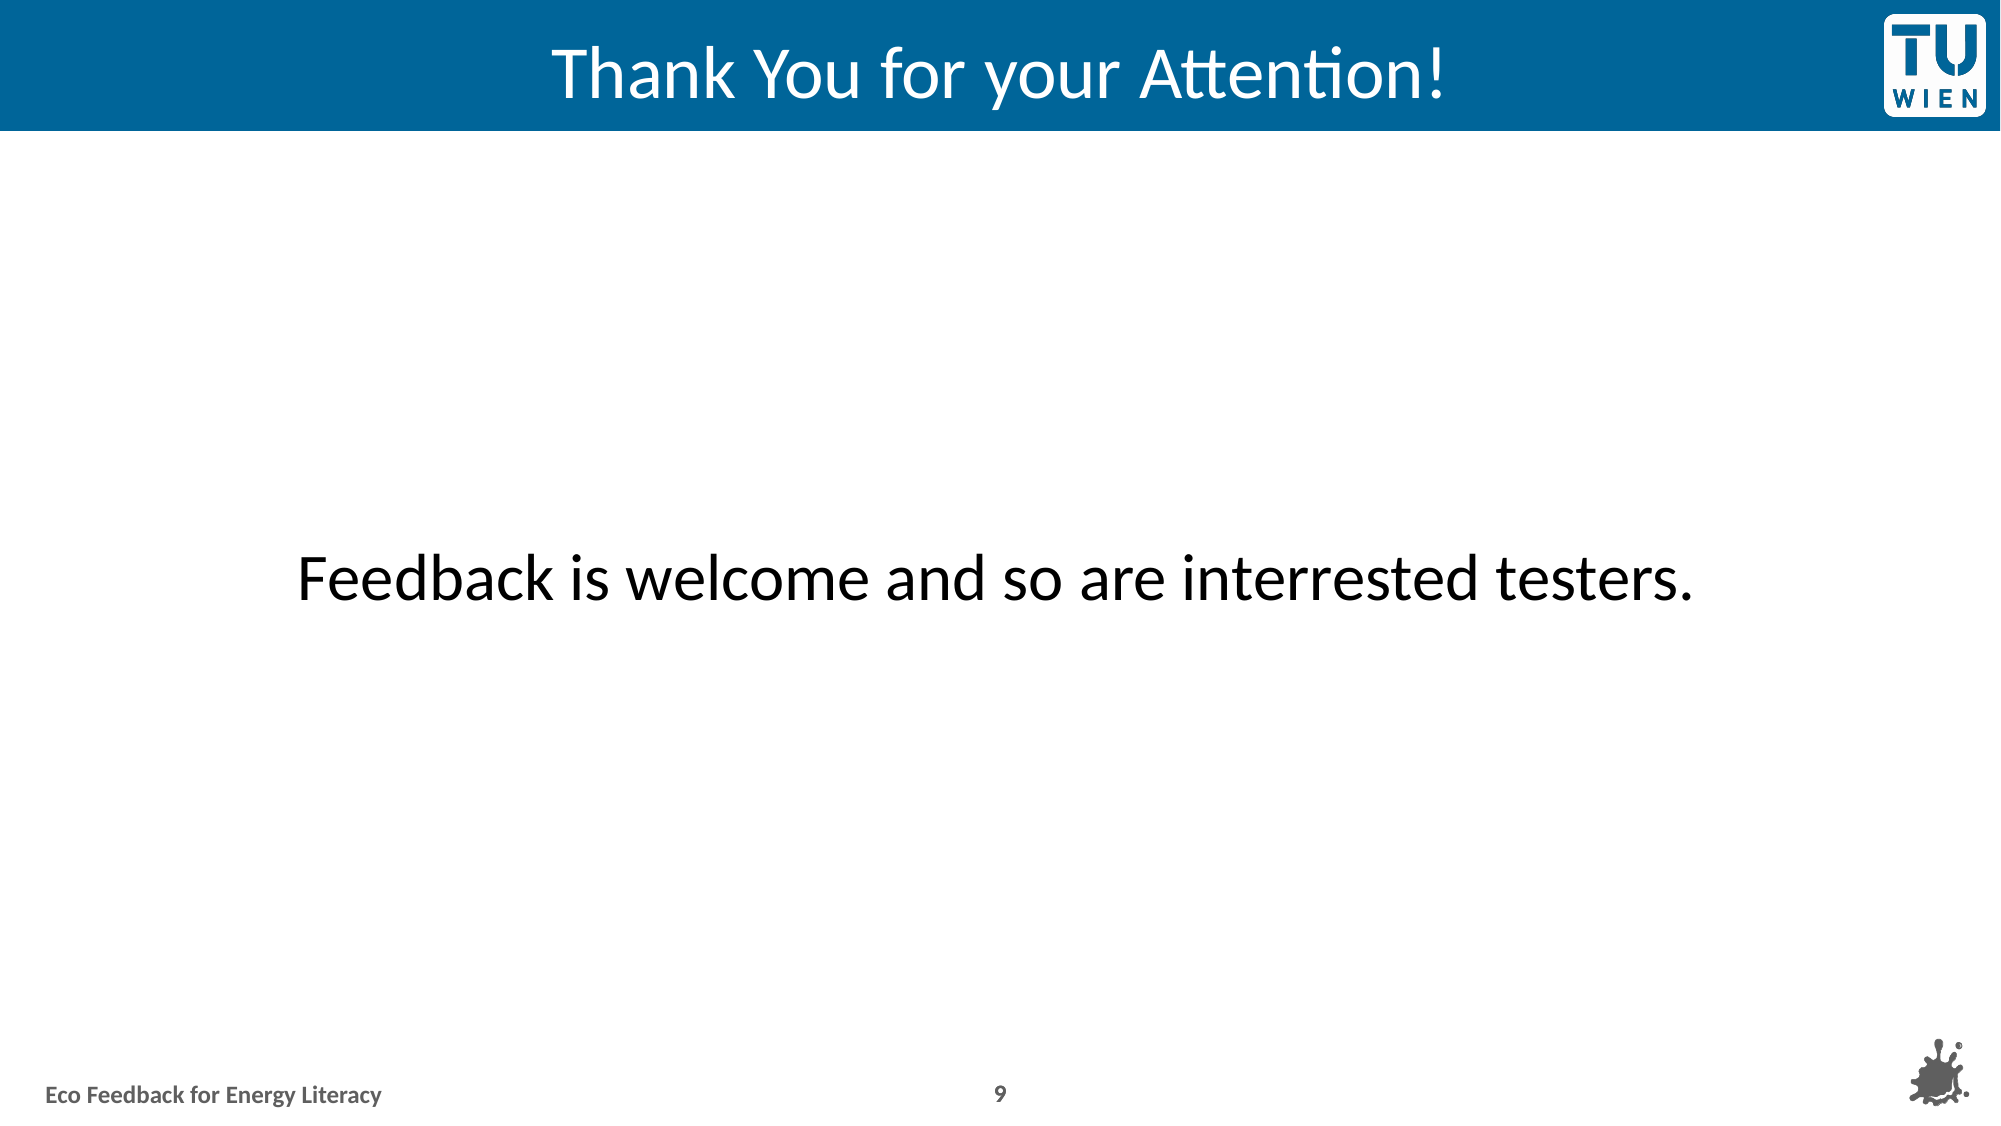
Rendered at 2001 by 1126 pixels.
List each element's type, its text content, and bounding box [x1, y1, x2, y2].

list Feedback is welcome and so are interrested testers. [25, 150, 1969, 1048]
title Thank You for your Attention! [137, 6, 1863, 131]
picture [1885, 15, 1985, 116]
slide_number <number> [882, 1067, 1119, 1118]
